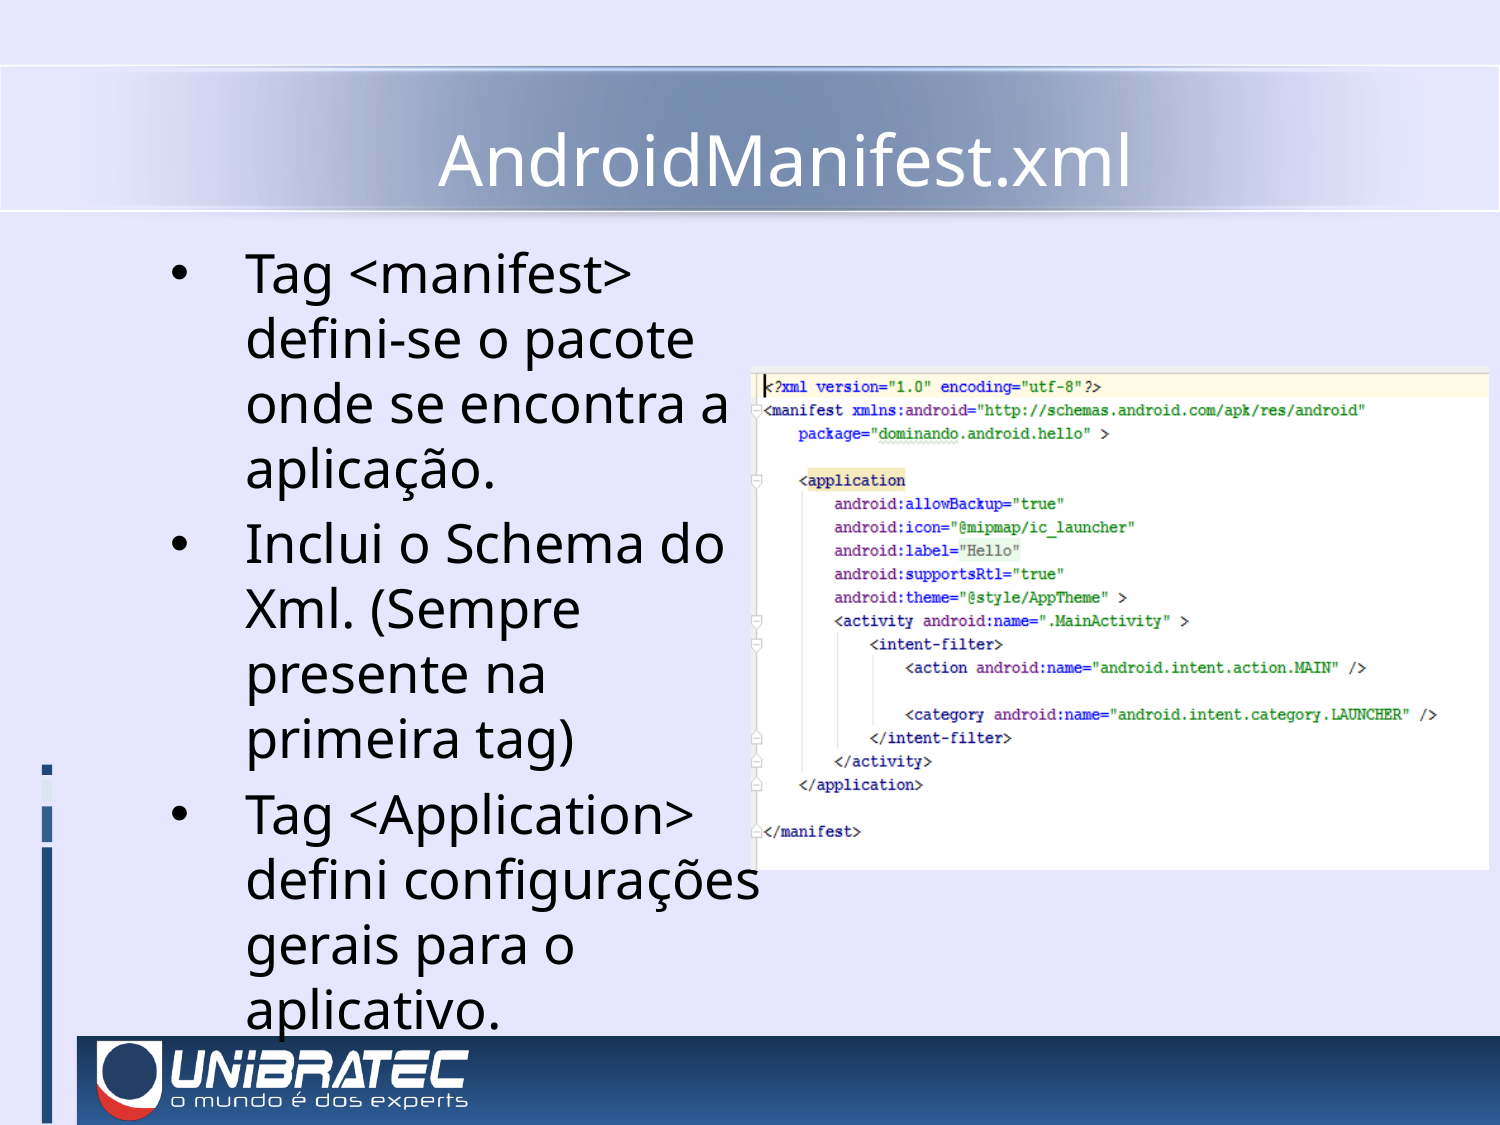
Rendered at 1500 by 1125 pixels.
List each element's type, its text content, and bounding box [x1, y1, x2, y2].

picture [0, 58, 1500, 227]
title AndroidManifest.xml [150, 84, 1424, 233]
picture [751, 366, 1489, 870]
list Tag <manifest> defini-se o pacote onde se encontra a aplicação. Inclui o Schema do Xml. (Sempre presente na primeira tag) Tag <Application> defini configurações gerais para o aplicativo. [155, 231, 780, 1040]
picture [96, 1040, 469, 1121]
